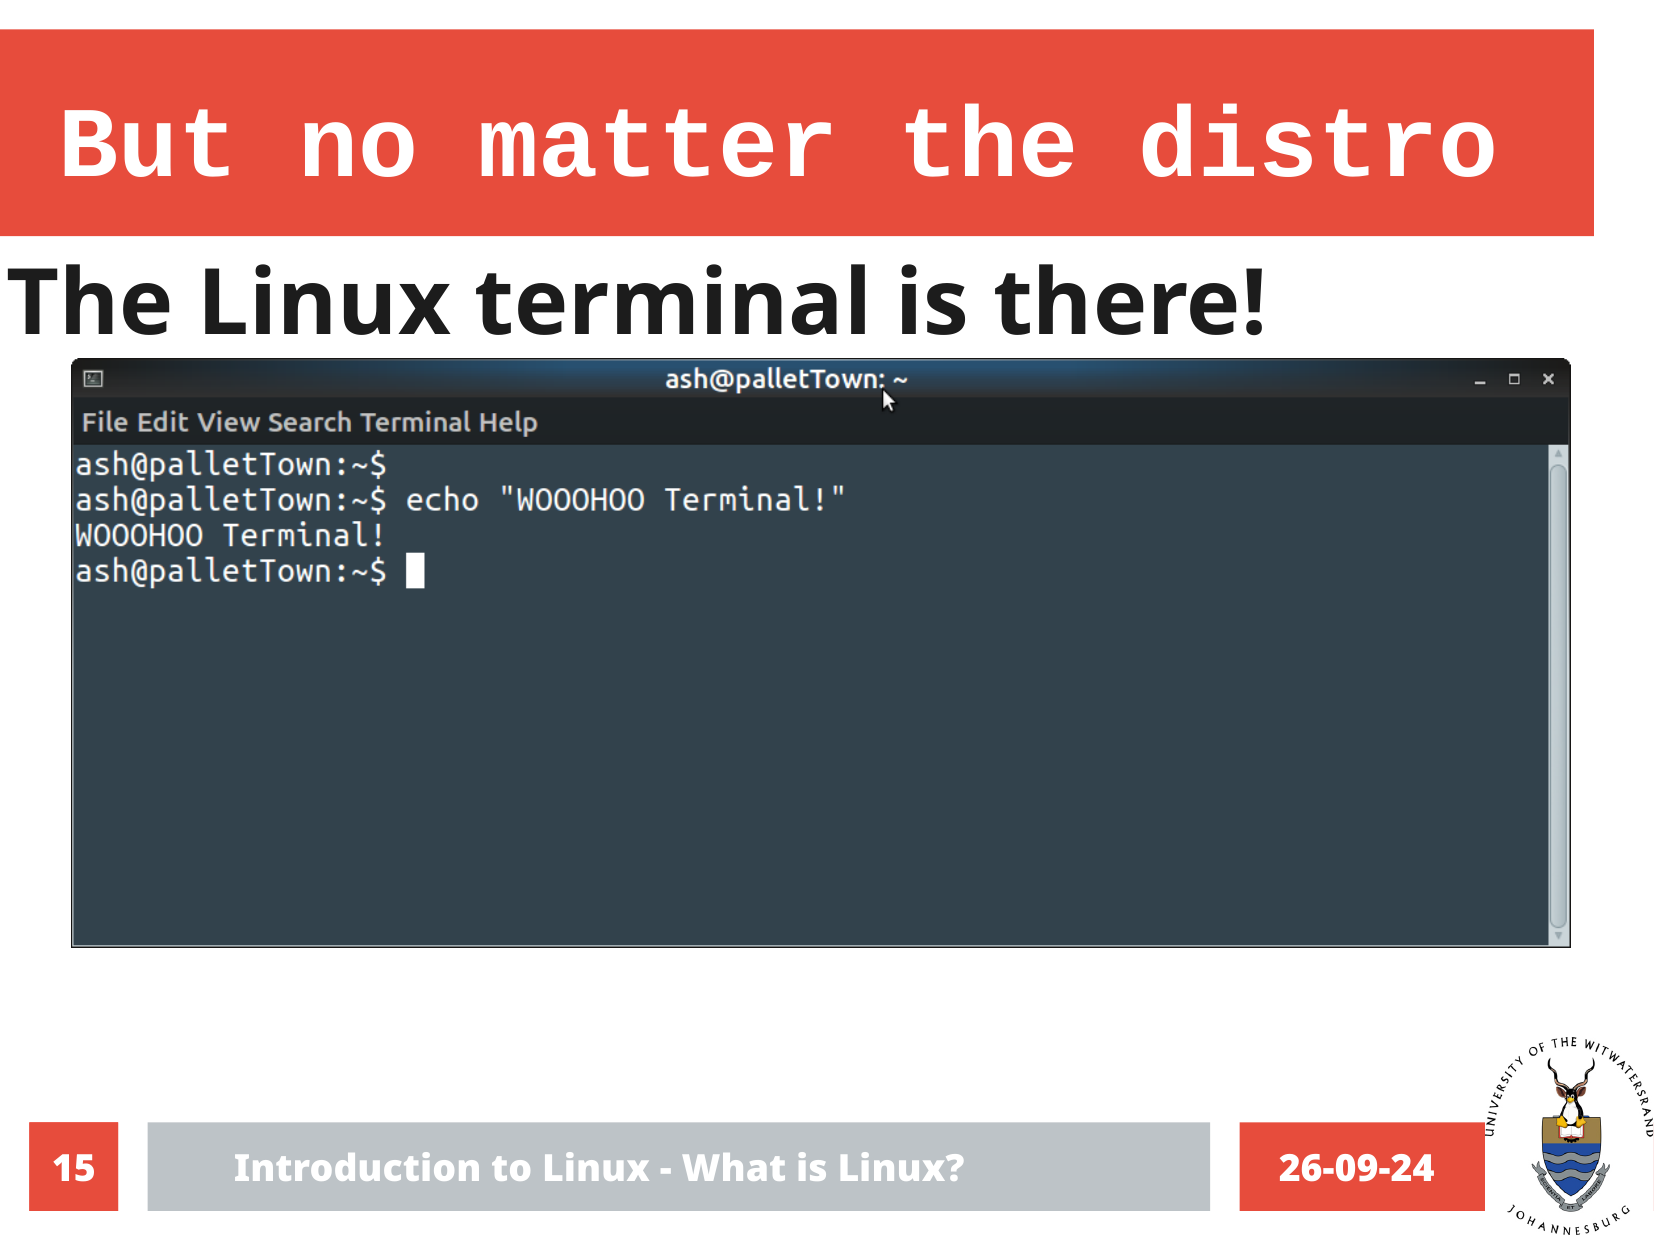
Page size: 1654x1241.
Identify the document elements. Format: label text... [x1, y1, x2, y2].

title But no matter the distro [58, 59, 1594, 207]
picture [71, 358, 1571, 948]
subtitle The Linux terminal is there! [6, 236, 1513, 1005]
picture [1485, 1037, 1654, 1235]
